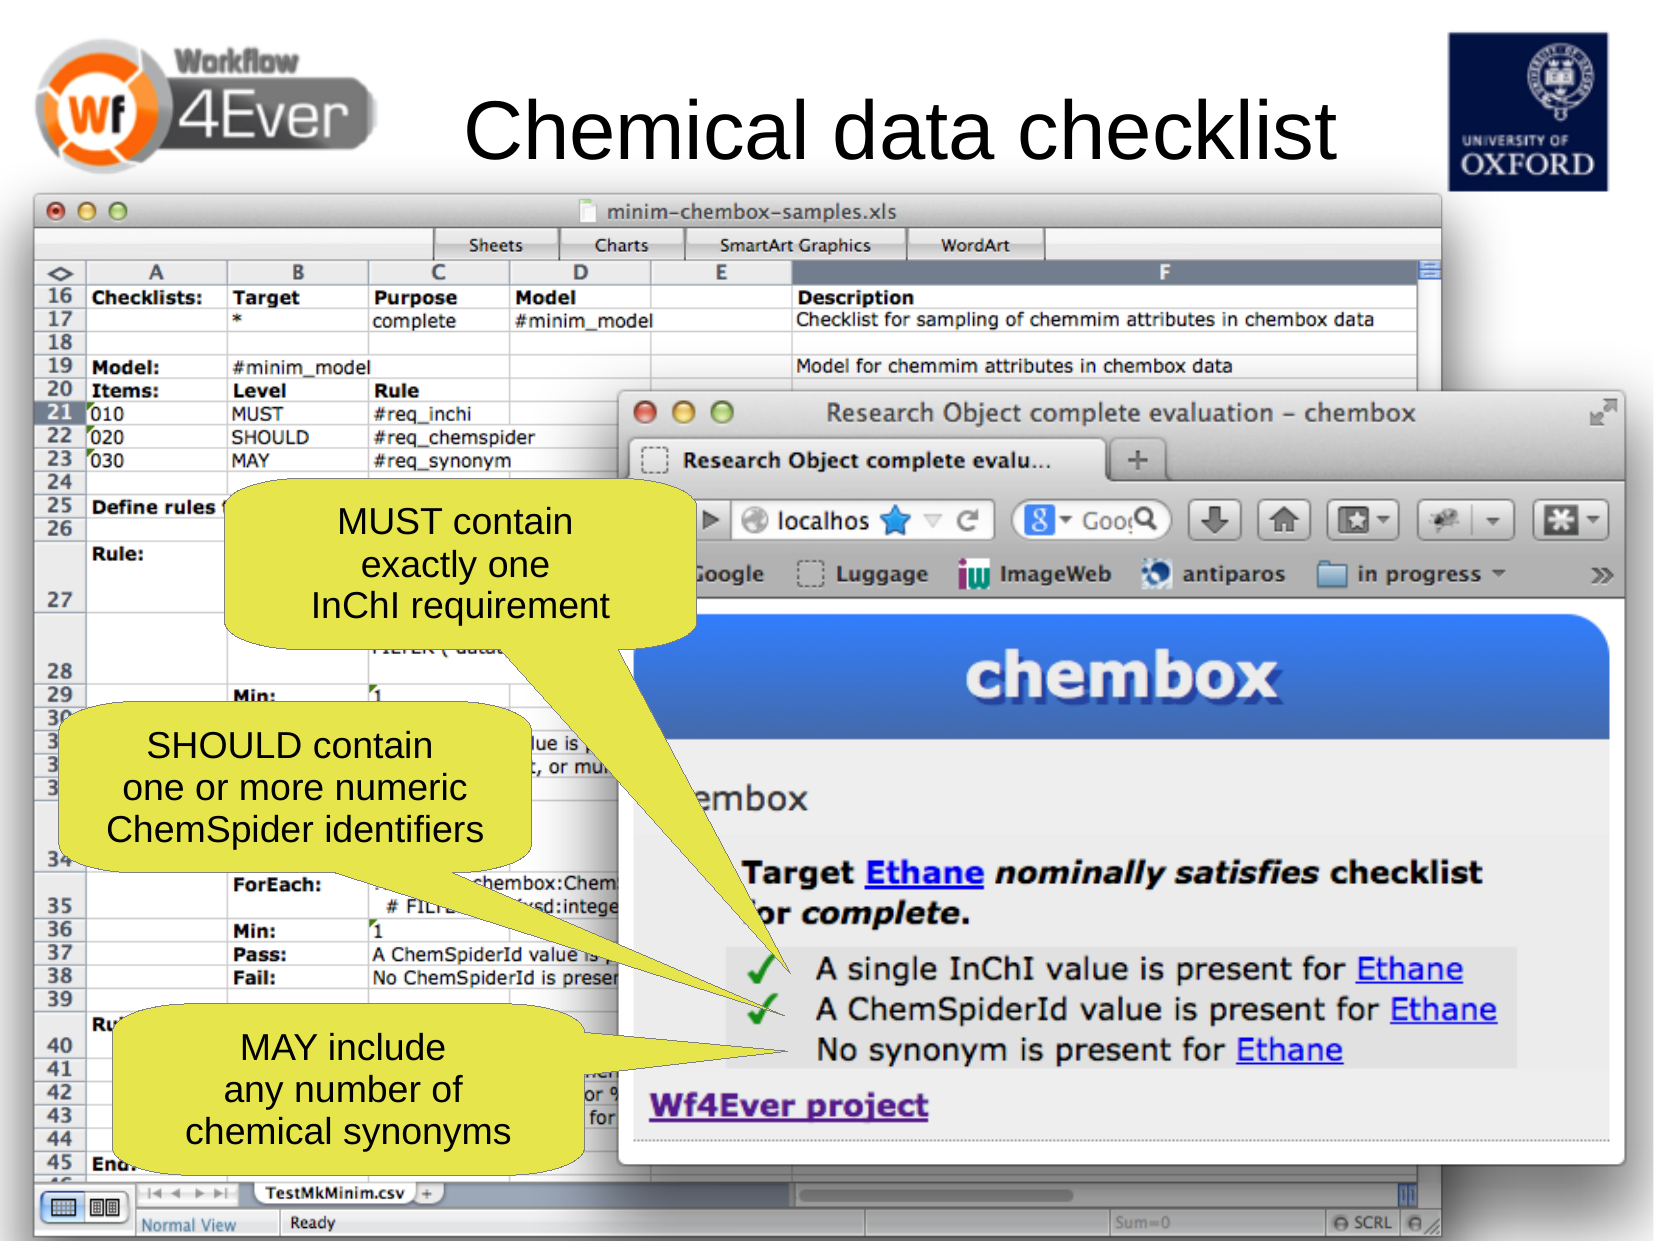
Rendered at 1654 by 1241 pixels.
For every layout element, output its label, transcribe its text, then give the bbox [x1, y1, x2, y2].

text_box SHOULD contain one or more numeric ChemSpider identifiers [58, 701, 785, 1016]
picture [0, 29, 1654, 1241]
text_box MAY include any number of chemical synonyms [112, 1003, 788, 1176]
title Chemical data checklist [354, 31, 1447, 231]
text_box MUST contain exactly one InChI requirement [224, 478, 791, 974]
